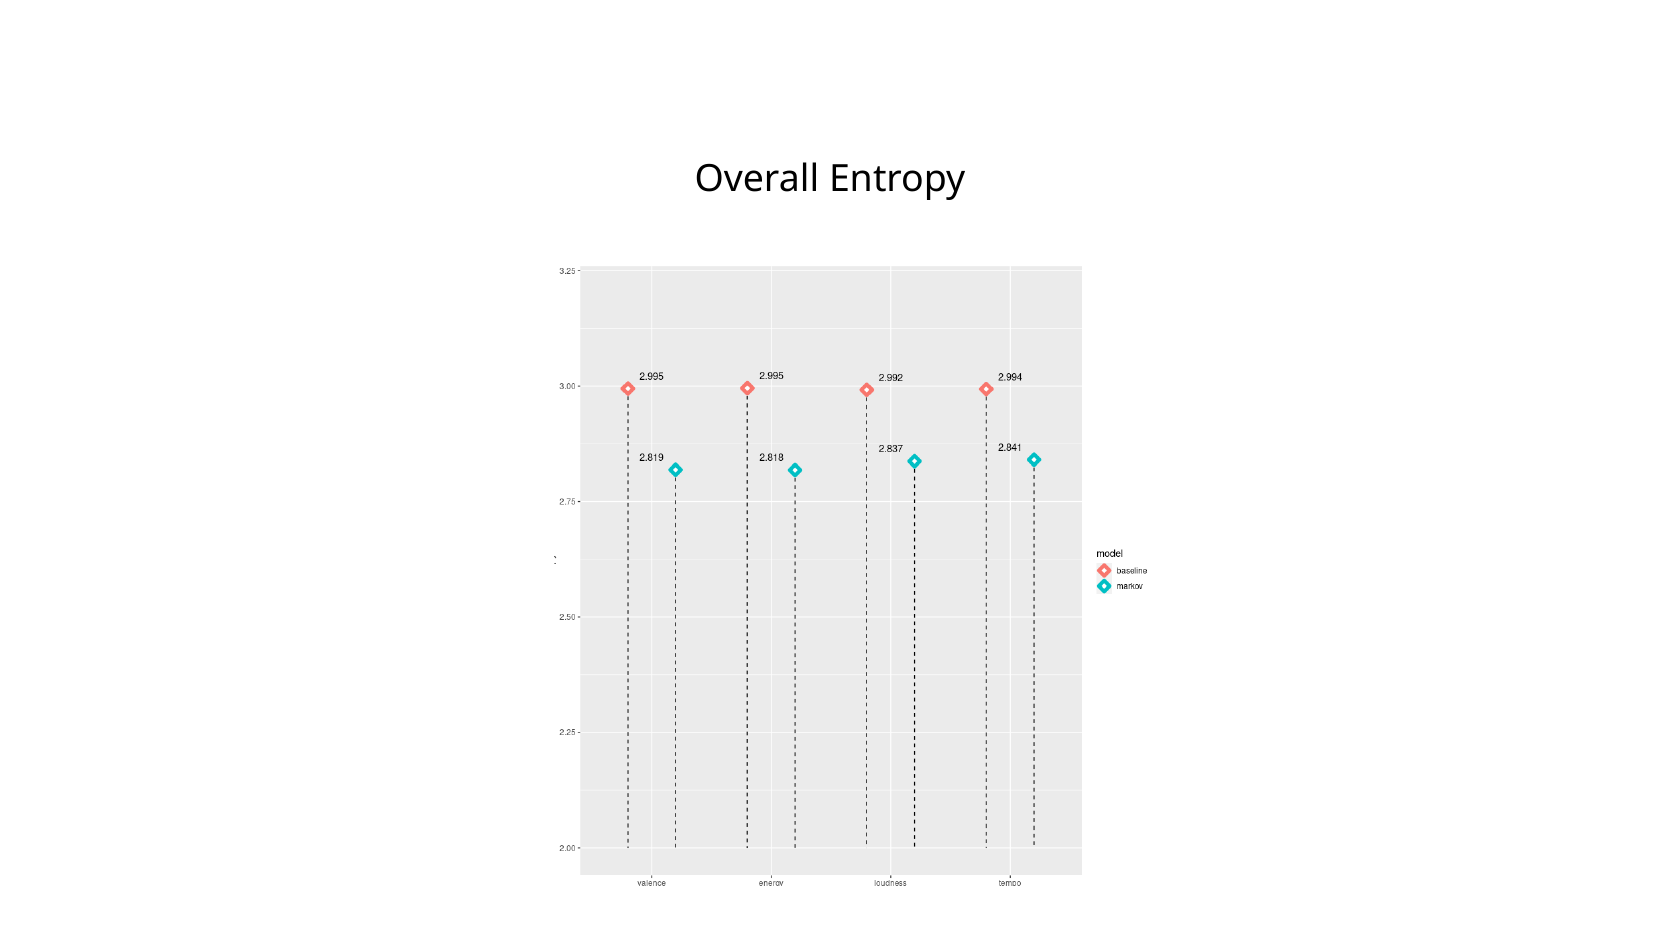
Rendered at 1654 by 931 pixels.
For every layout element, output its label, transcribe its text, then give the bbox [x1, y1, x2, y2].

picture [554, 265, 1152, 886]
text_box Overall Entropy [679, 144, 974, 237]
